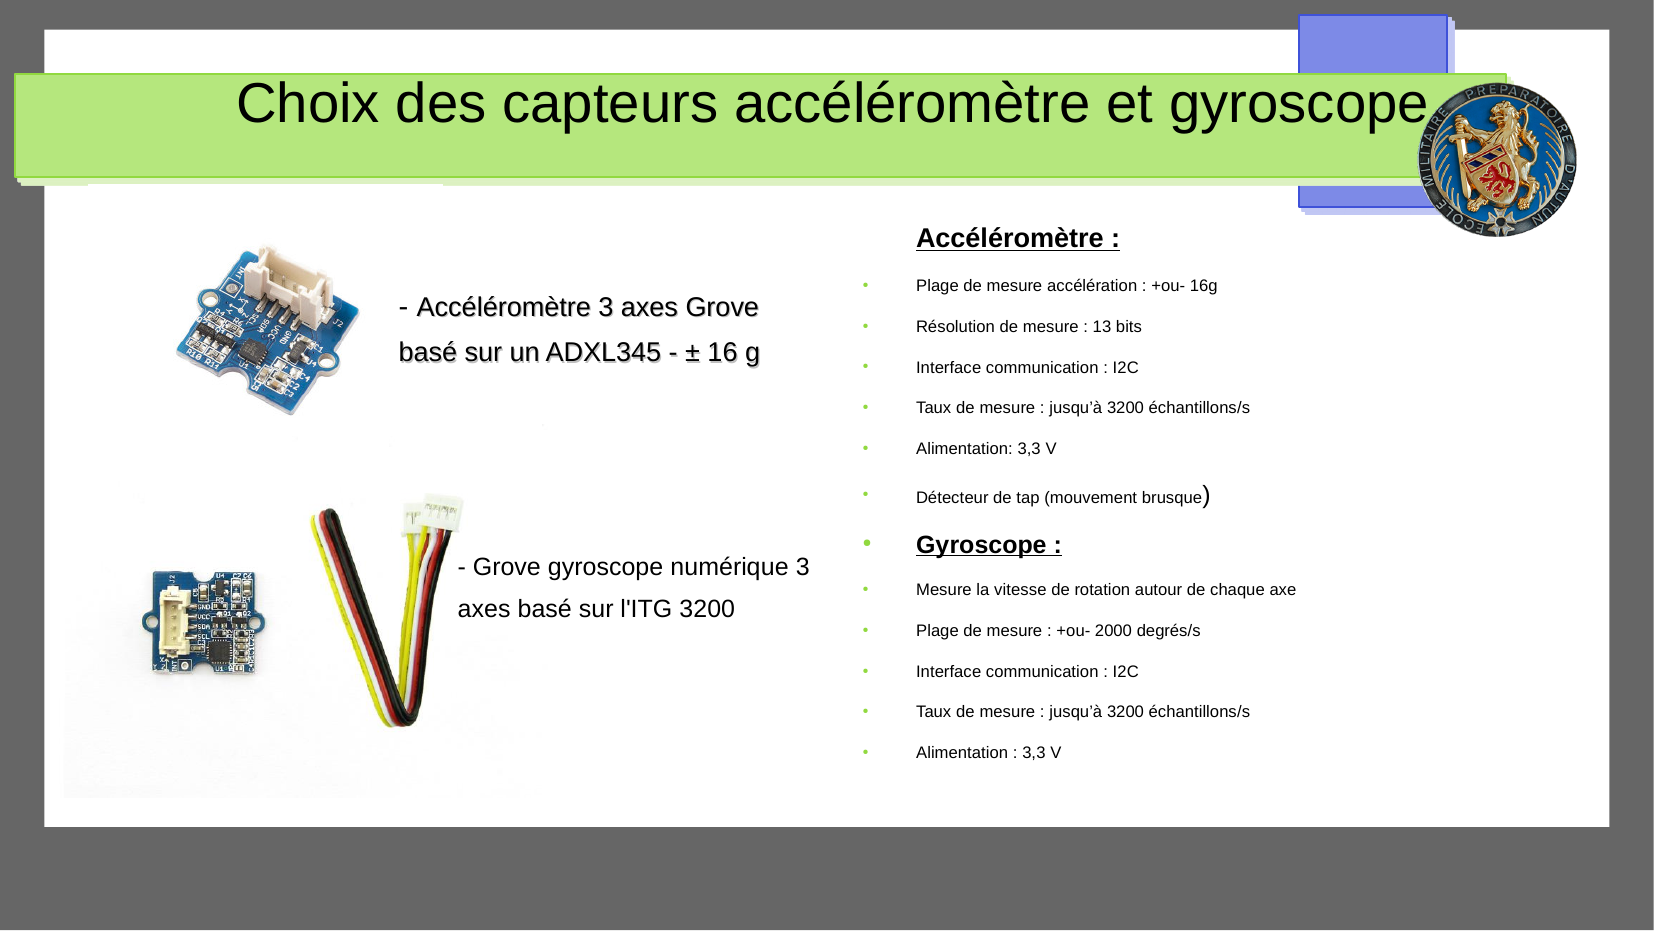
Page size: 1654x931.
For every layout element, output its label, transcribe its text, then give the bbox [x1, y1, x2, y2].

title Choix des capteurs accéléromètre et gyroscope [88, 59, 1447, 148]
picture [1417, 82, 1577, 237]
text_box - Grove gyroscope numérique 3 axes basé sur l'ITG 3200 [442, 531, 857, 683]
text_box - Accéléromètre 3 axes Grove basé sur un ADXL345 - ± 16 g [383, 265, 798, 511]
picture [59, 184, 556, 798]
list Accéléromètre : Plage de mesure accélération : +ou- 16g Résolution de mesure : 13 bits Interface communication : I2C Taux de mesure : jusqu’à 3200 échantillons/s Alimentation: 3,3 V Détecteur de tap (mouvement brusque) Gyroscope : Mesure la vitesse de rotation autour de chaque axe Plage de mesure : +ou- 2000 degrés/s Interface communication : I2C Taux de mesure : jusqu’à 3200 échantillons/s Alimentation : 3,3 V [845, 221, 1566, 813]
